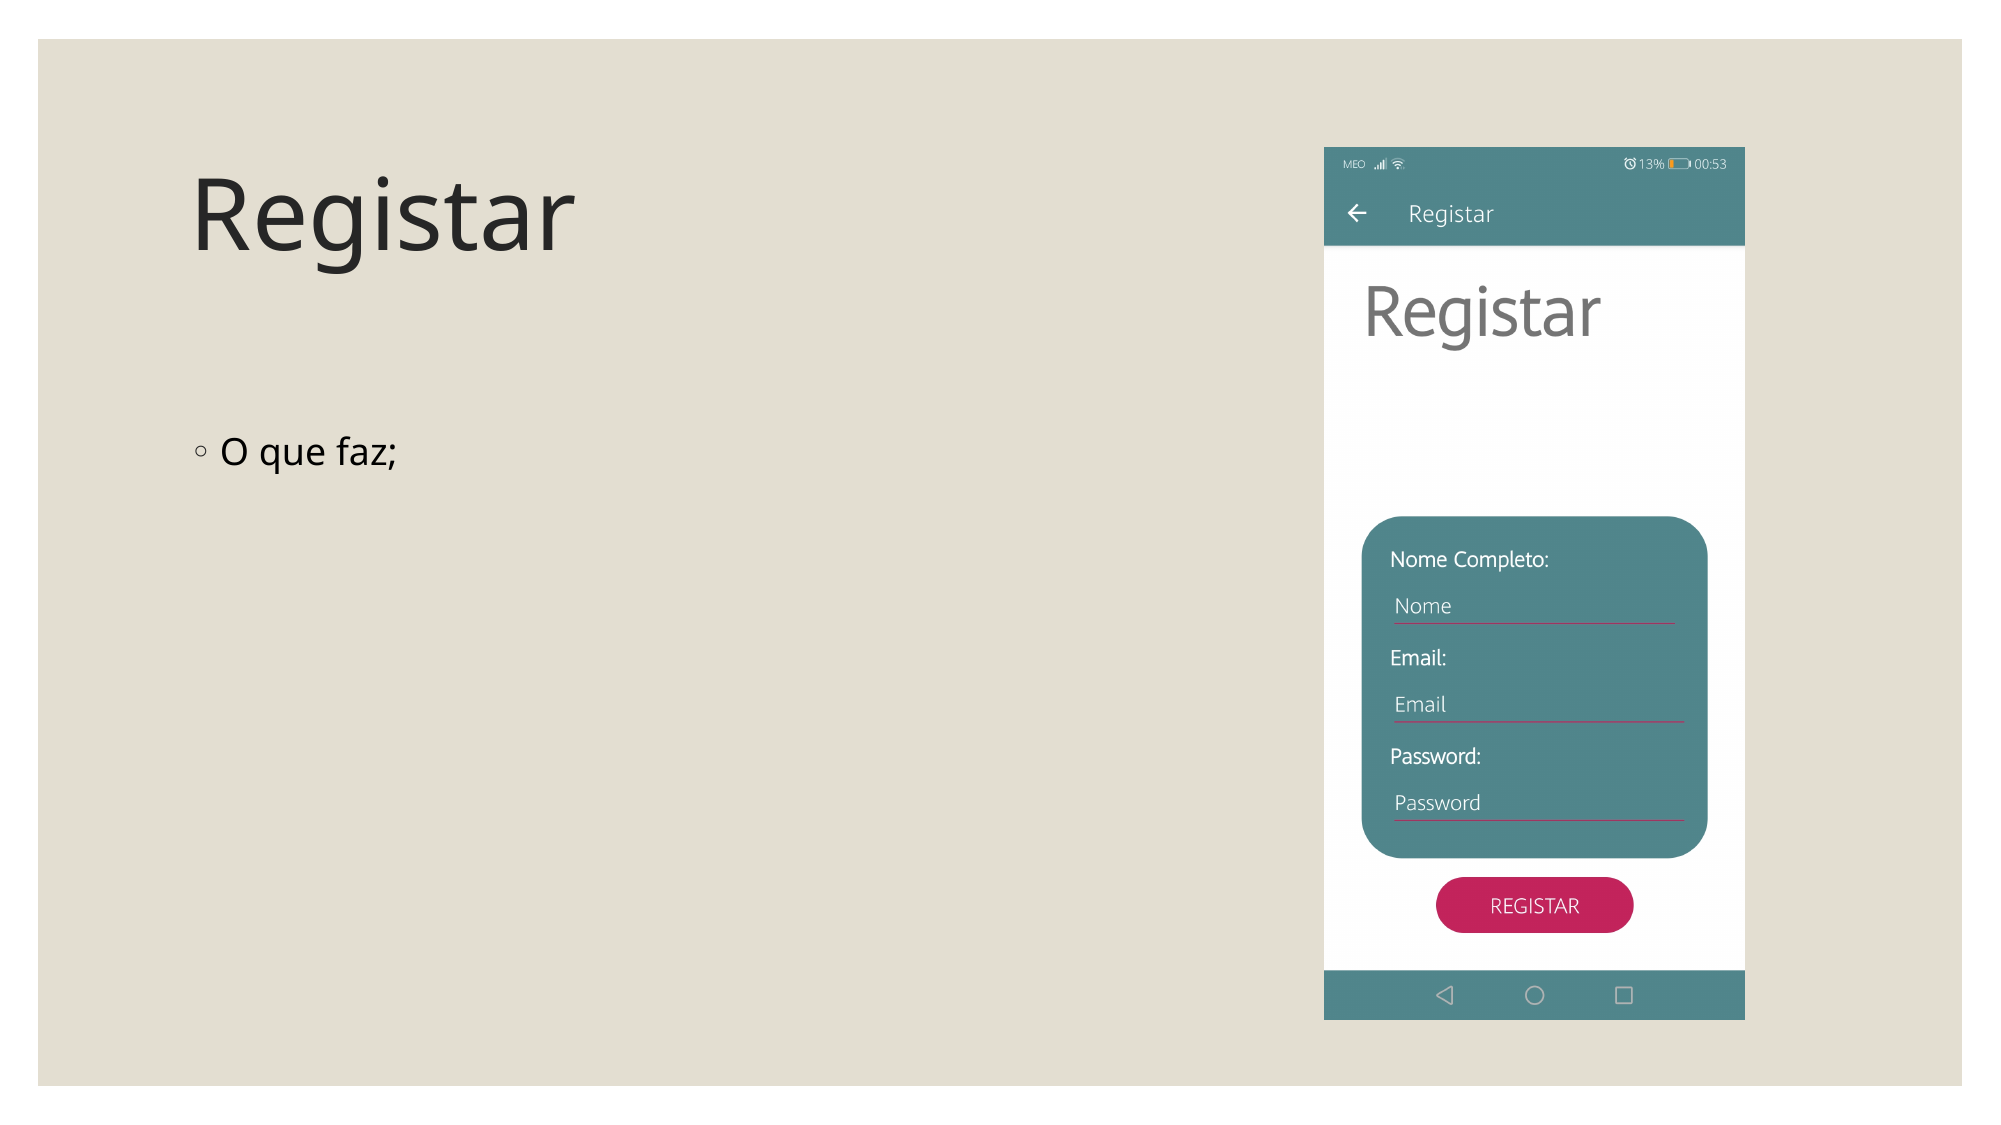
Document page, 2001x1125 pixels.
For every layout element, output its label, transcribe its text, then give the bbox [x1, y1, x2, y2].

title Registar [174, 105, 1825, 331]
picture [1324, 147, 1745, 1020]
list O que faz; [174, 420, 817, 1066]
